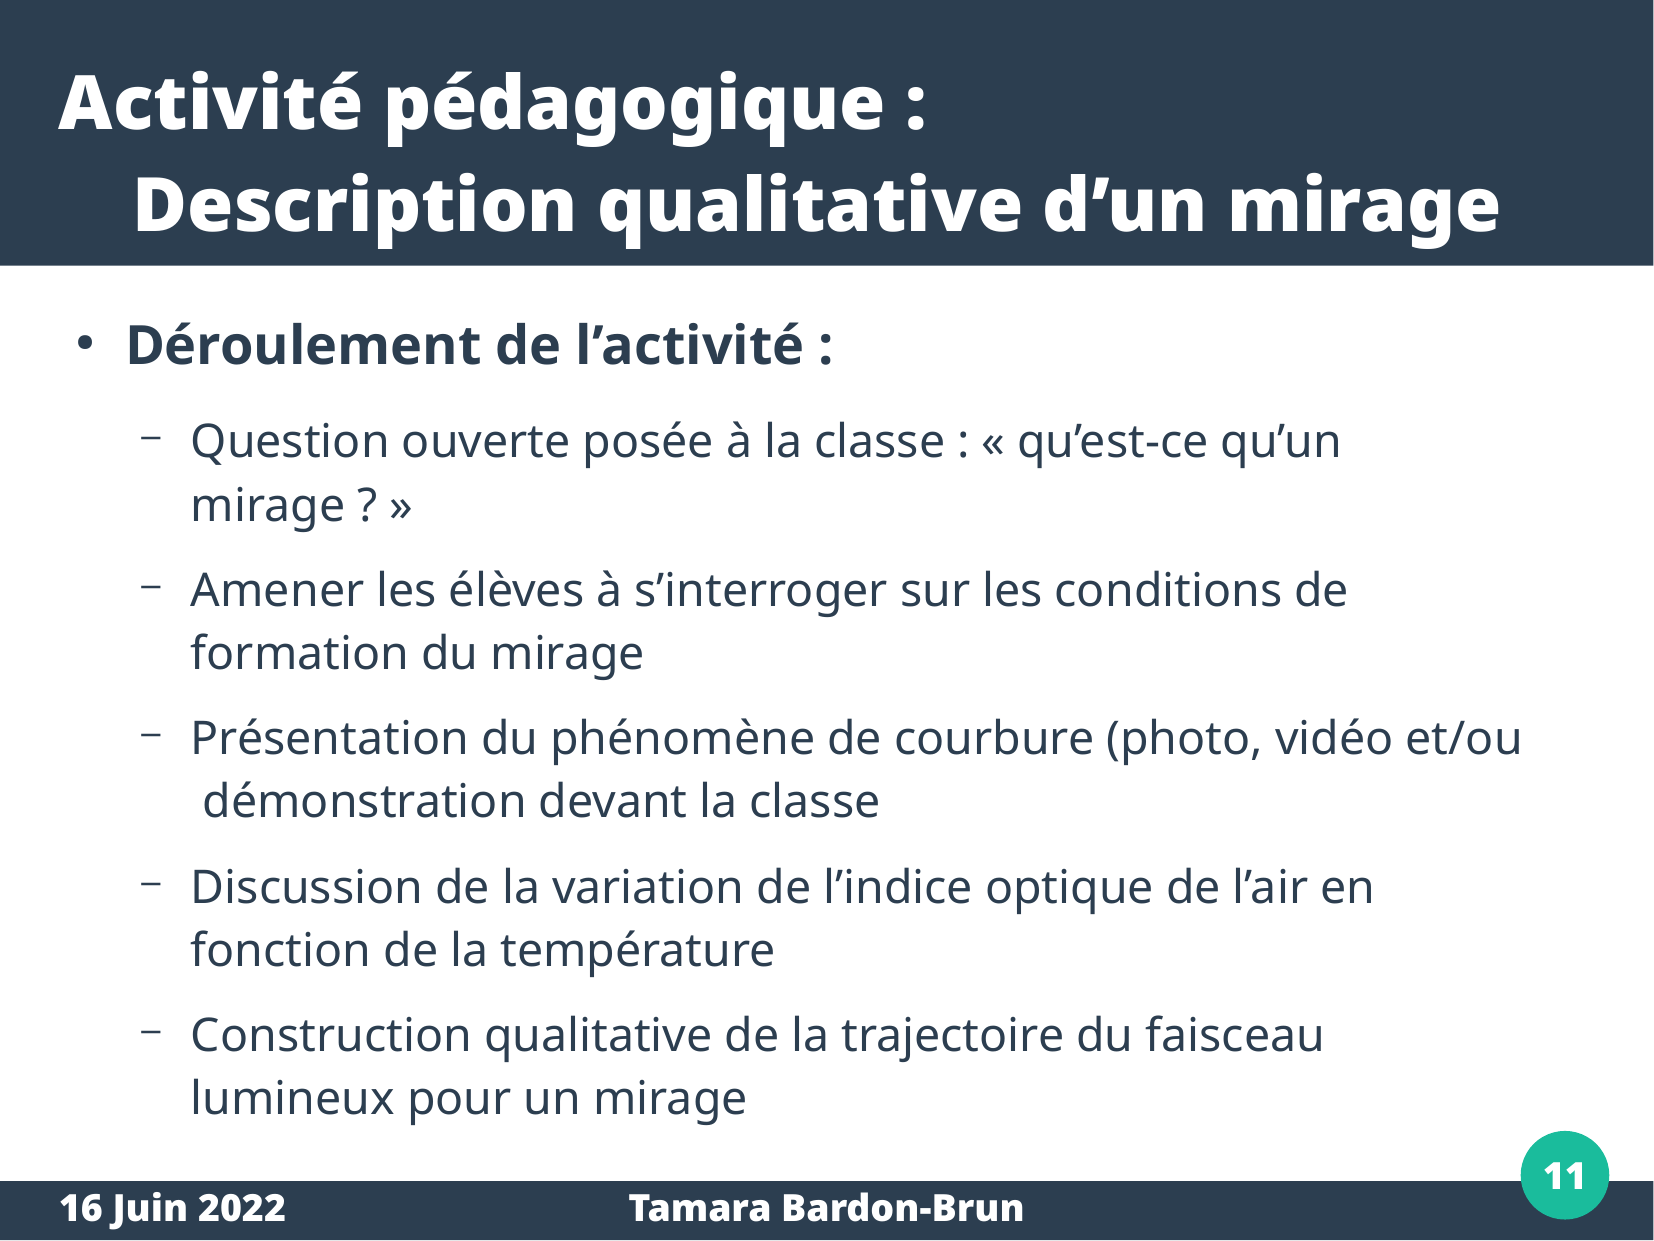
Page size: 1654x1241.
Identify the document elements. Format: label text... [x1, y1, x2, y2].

list Déroulement de l’activité : Question ouverte posée à la classe : « qu’est-ce qu’un mirage ? » Amener les élèves à s’interroger sur les conditions de formation du mirage Présentation du phénomène de courbure (photo, vidéo et/ou démonstration devant la classe Discussion de la variation de l’indice optique de l’air en fonction de la température Construction qualitative de la trajectoire du faisceau lumineux pour un mirage [59, 307, 1536, 1134]
title Activité pédagogique : Description qualitative d’un mirage [59, 49, 1595, 207]
